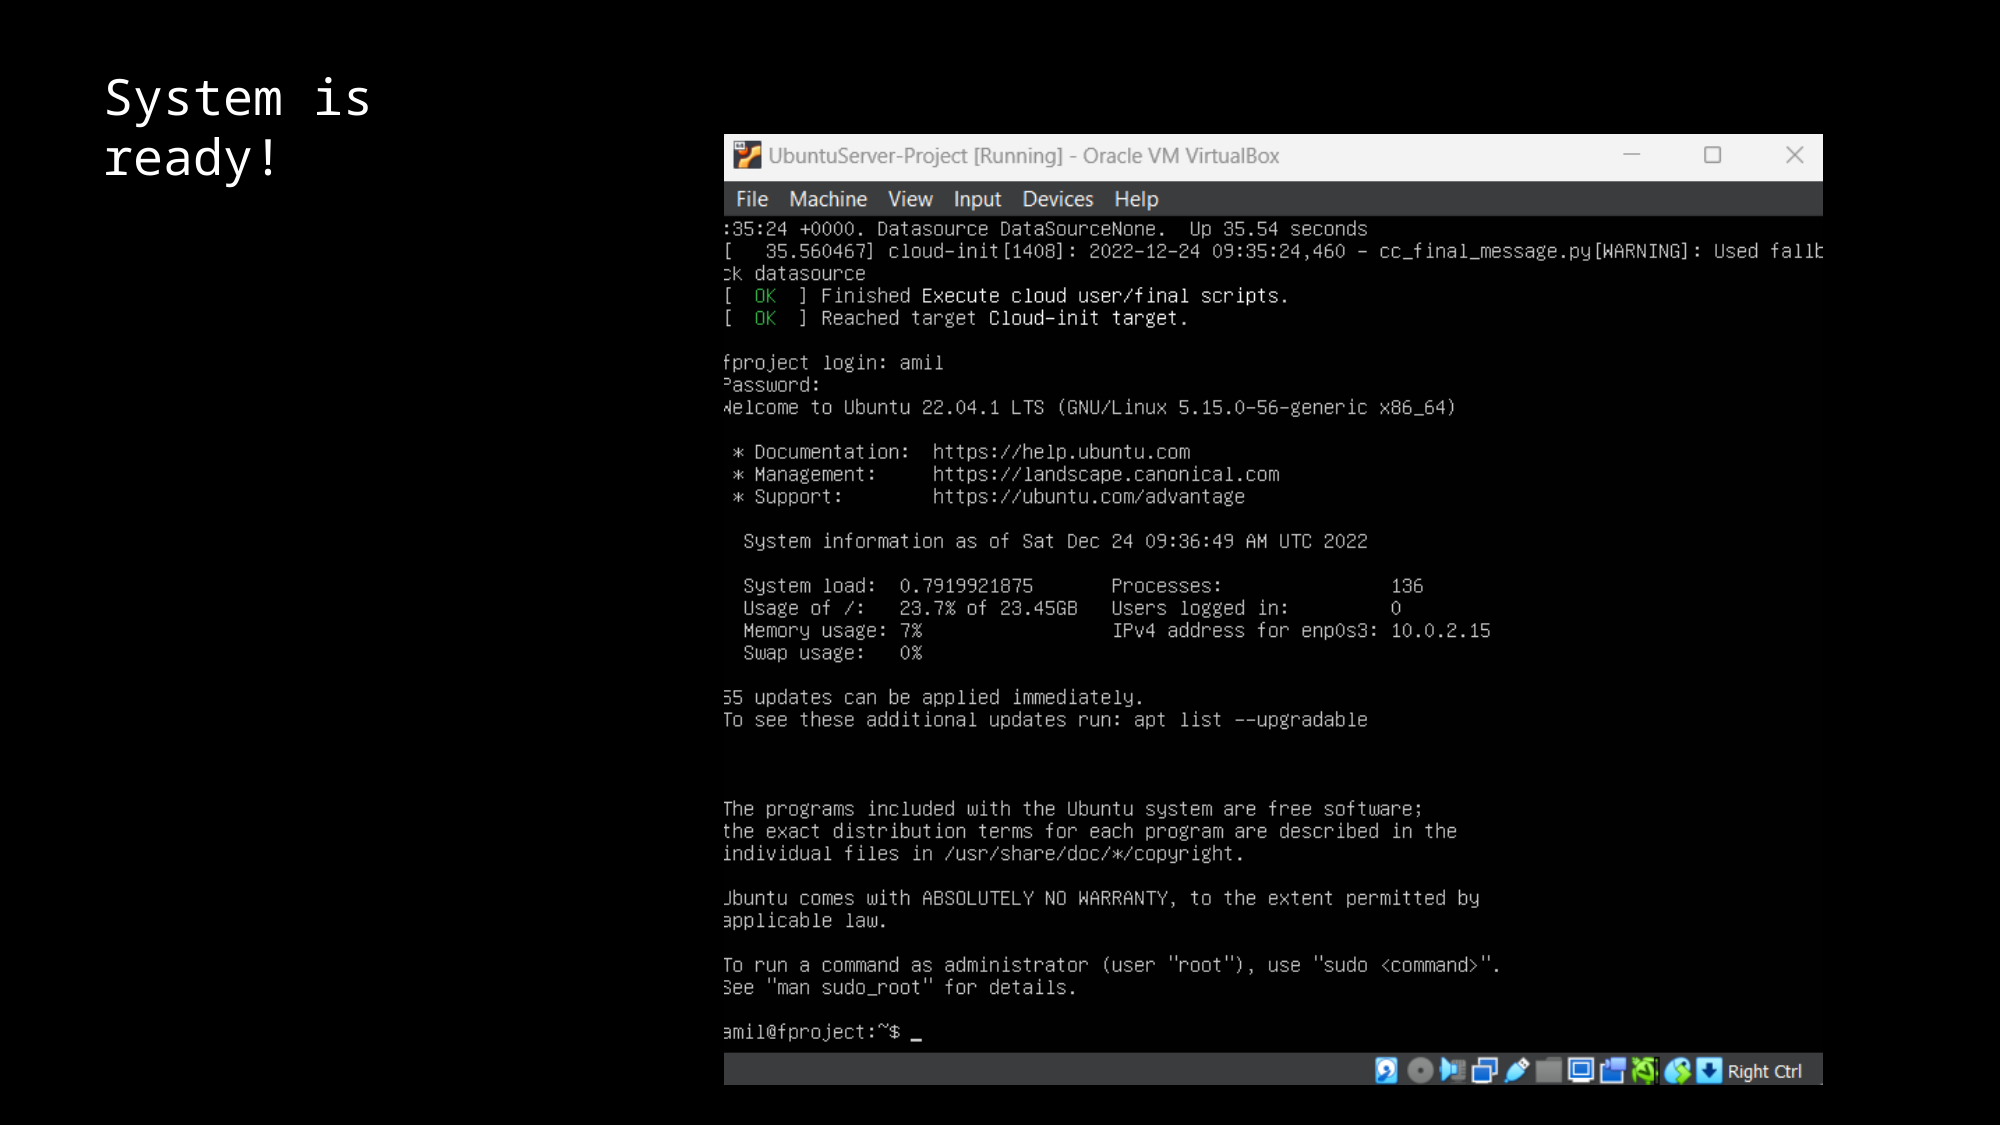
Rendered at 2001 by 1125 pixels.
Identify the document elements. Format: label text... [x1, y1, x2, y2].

picture [724, 134, 1823, 1085]
text_box System is ready! [88, 58, 593, 194]
